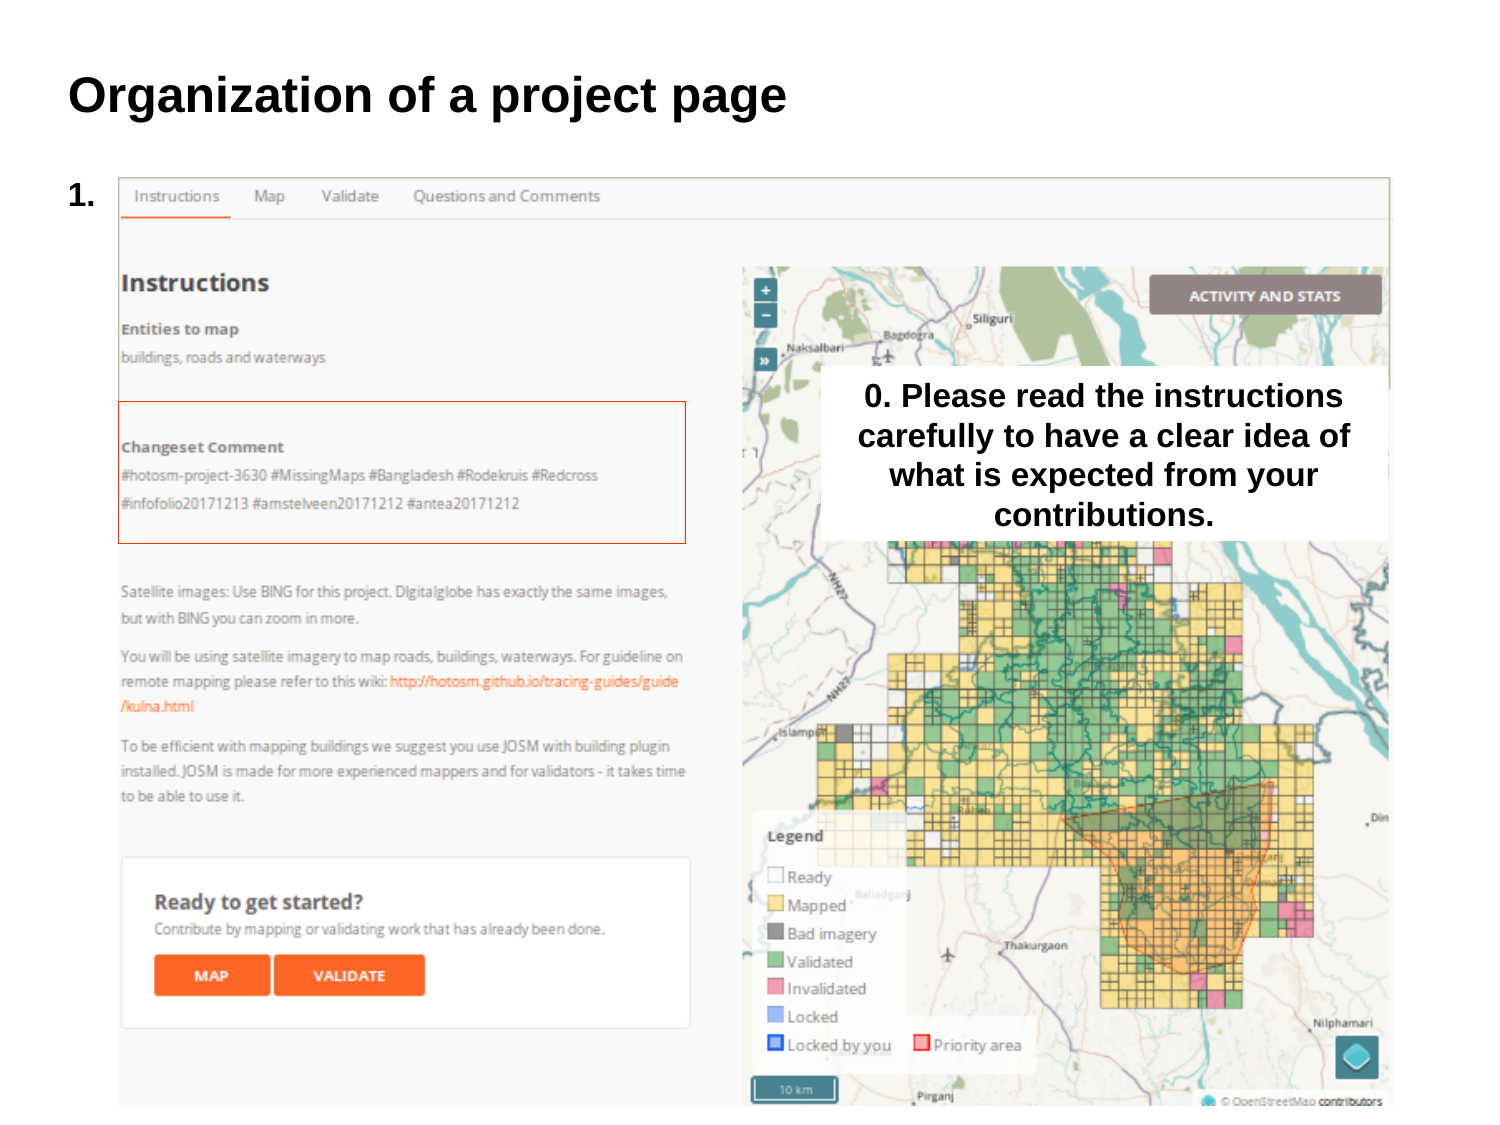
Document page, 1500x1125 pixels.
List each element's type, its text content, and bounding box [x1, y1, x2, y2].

text_box Organization of a project page [53, 54, 1459, 131]
picture [119, 402, 685, 543]
picture [118, 177, 1394, 1106]
text_box 0. Please read the instructions carefully to have a clear idea of what is expected from your contributions. [820, 366, 1388, 542]
